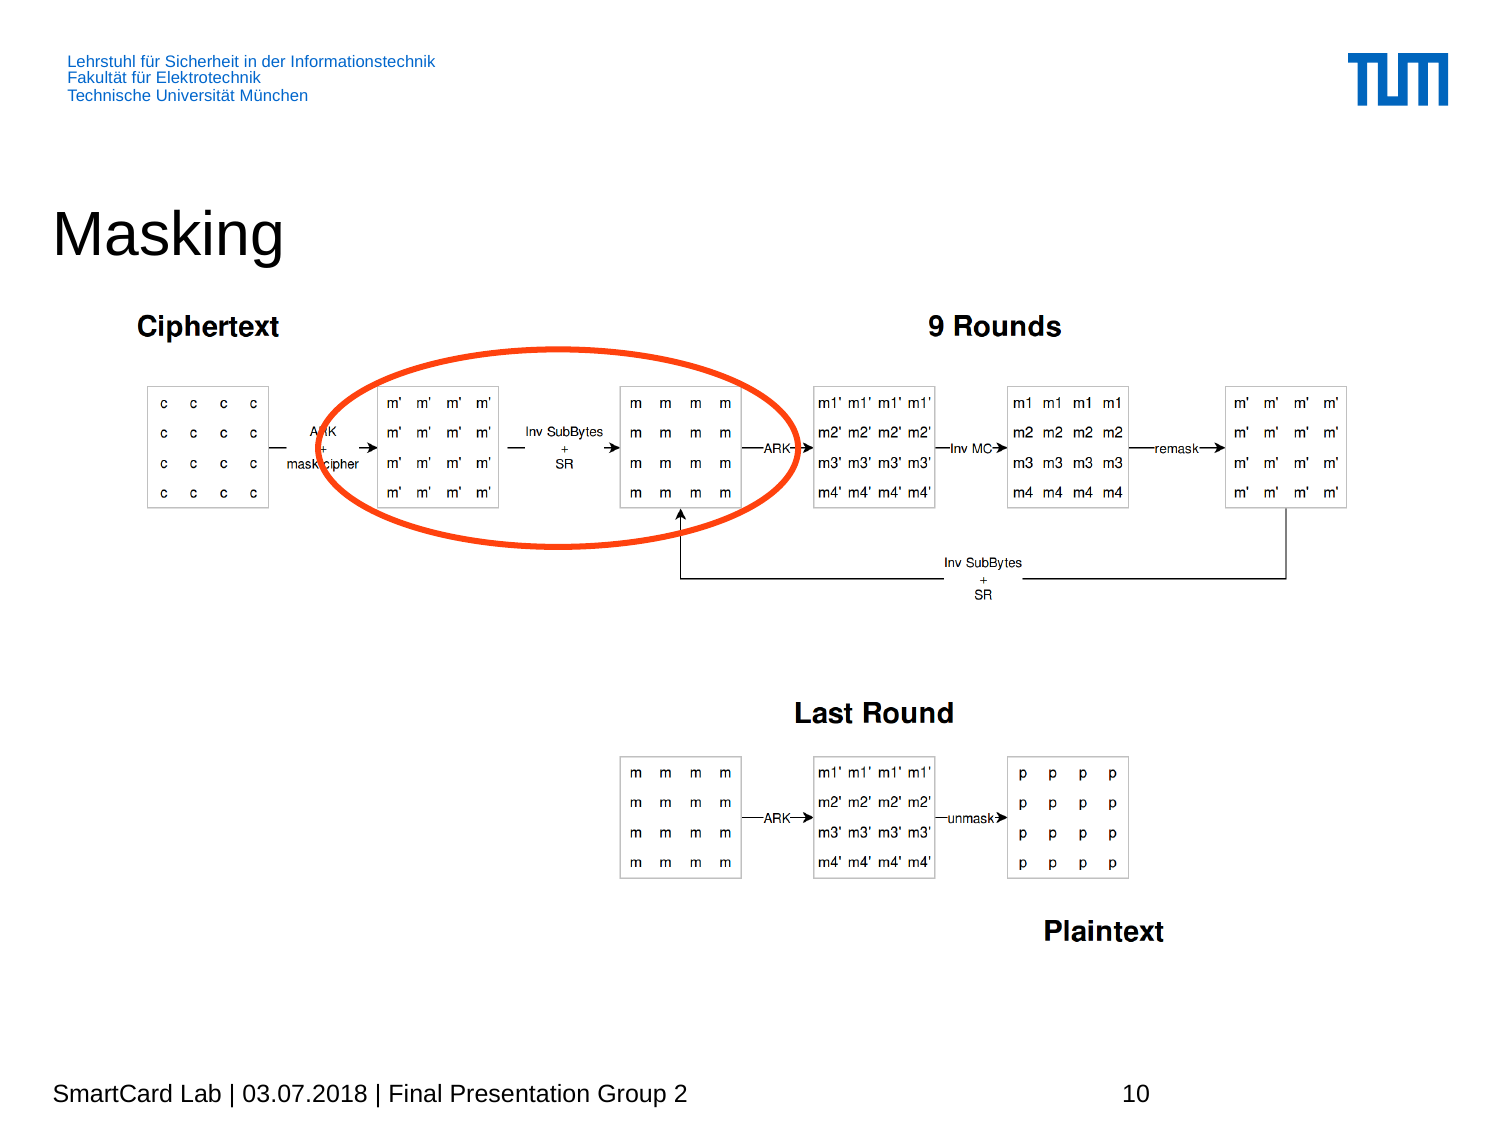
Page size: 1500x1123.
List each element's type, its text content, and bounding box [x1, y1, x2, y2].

picture [135, 299, 1348, 956]
title Masking [52, 192, 1453, 268]
text_box <number> [1122, 1062, 1459, 1123]
text_box SmartCard Lab | 03.07.2018 | Final Presentation Group 2 [52, 1062, 1116, 1123]
